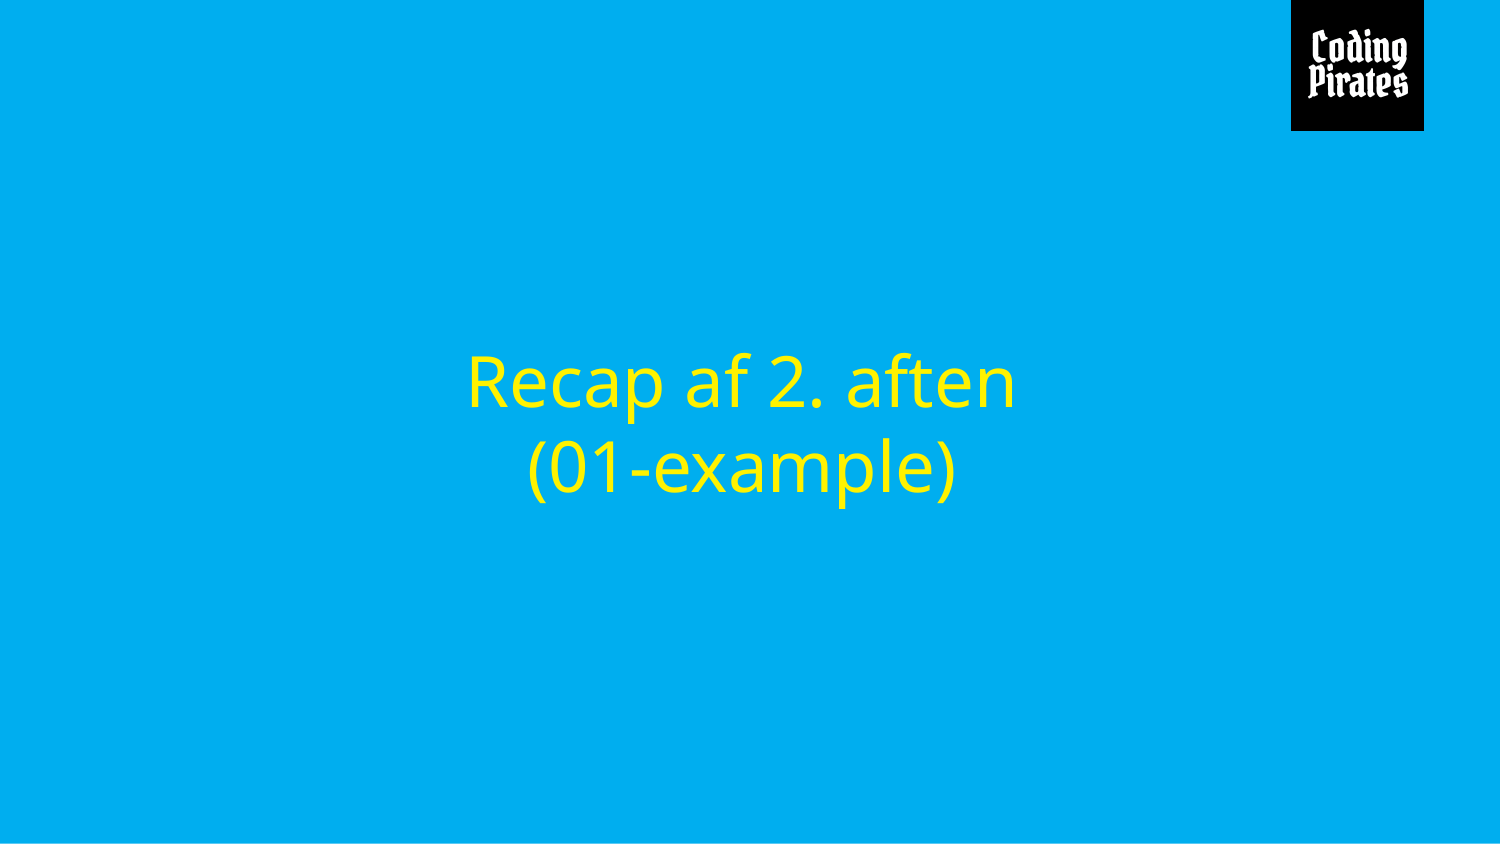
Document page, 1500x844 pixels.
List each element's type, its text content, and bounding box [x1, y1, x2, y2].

picture [1292, 0, 1423, 130]
title Recap af 2. aften (01-example) [12, 352, 1472, 491]
